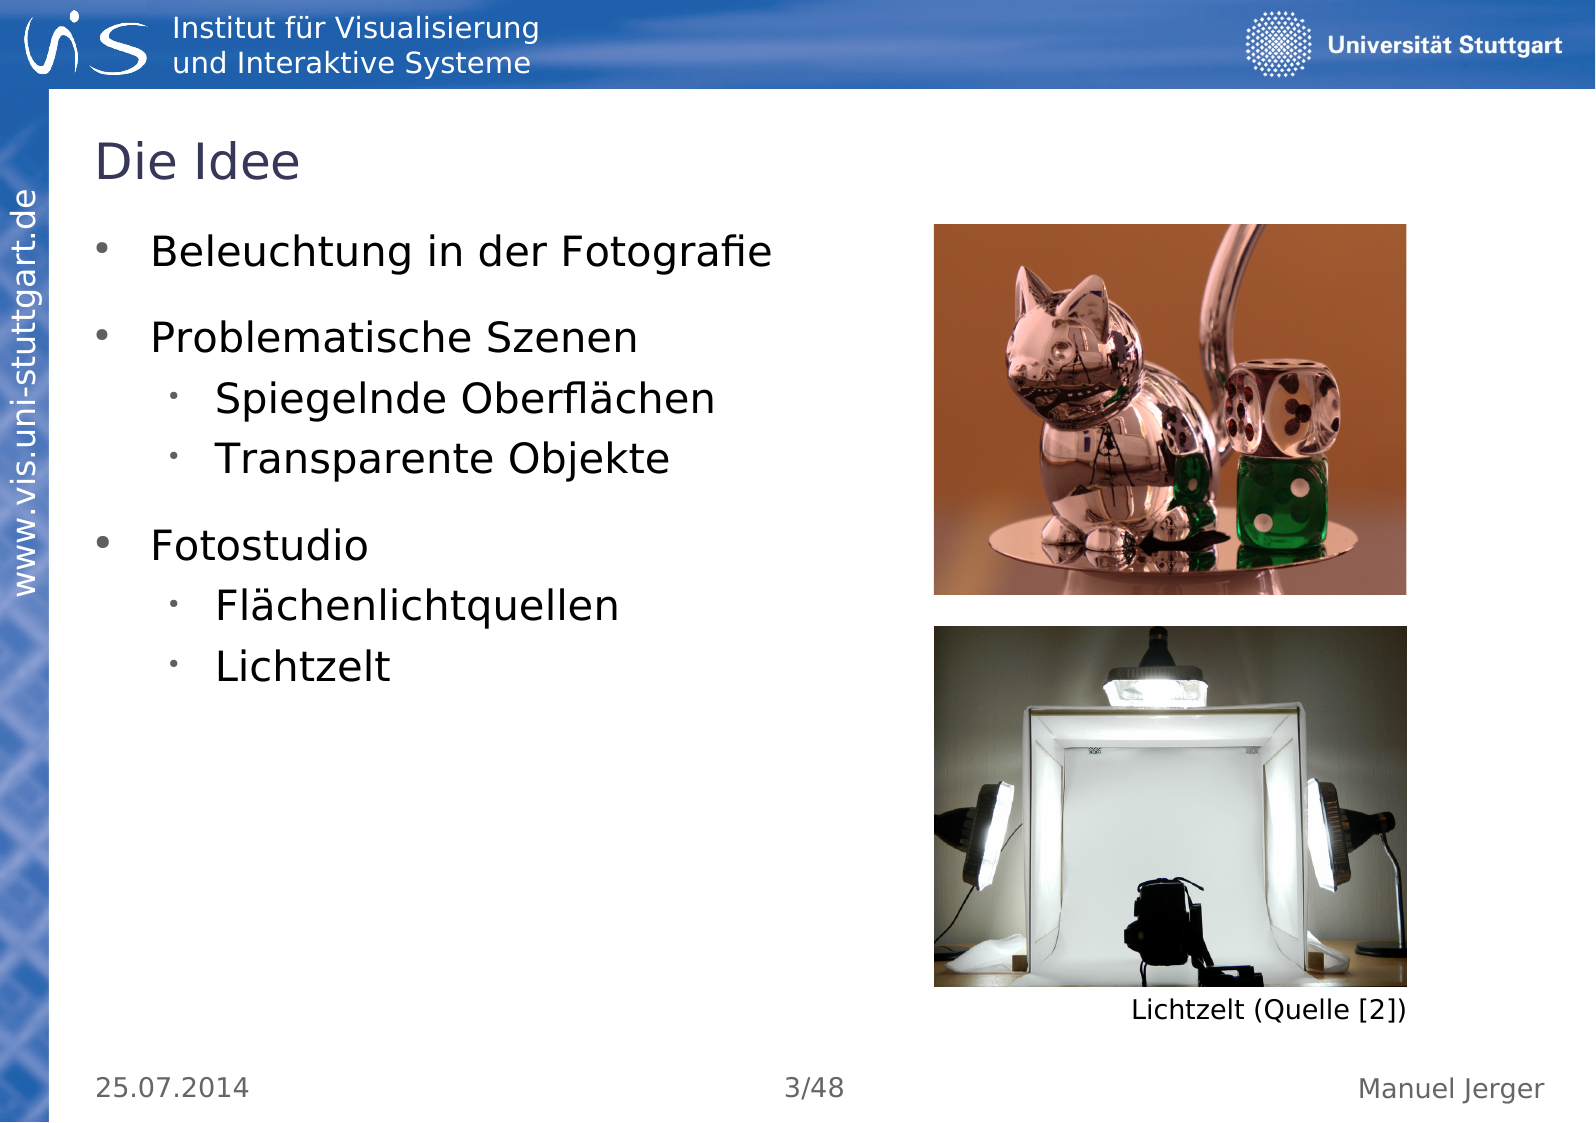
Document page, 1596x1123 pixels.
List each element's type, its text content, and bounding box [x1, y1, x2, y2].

text_box Lichtzelt (Quelle [2]) [1010, 992, 1484, 1058]
picture [24, 0, 1596, 89]
title Die Idee [94, 117, 1534, 201]
picture [934, 626, 1407, 987]
picture [0, 0, 49, 1122]
picture [933, 224, 1407, 595]
list Beleuchtung in der Fotografie Problematische Szenen Spiegelnde Oberflächen Transparente Objekte Fotostudio Flächenlichtquellen Lichtzelt [94, 224, 1548, 1052]
